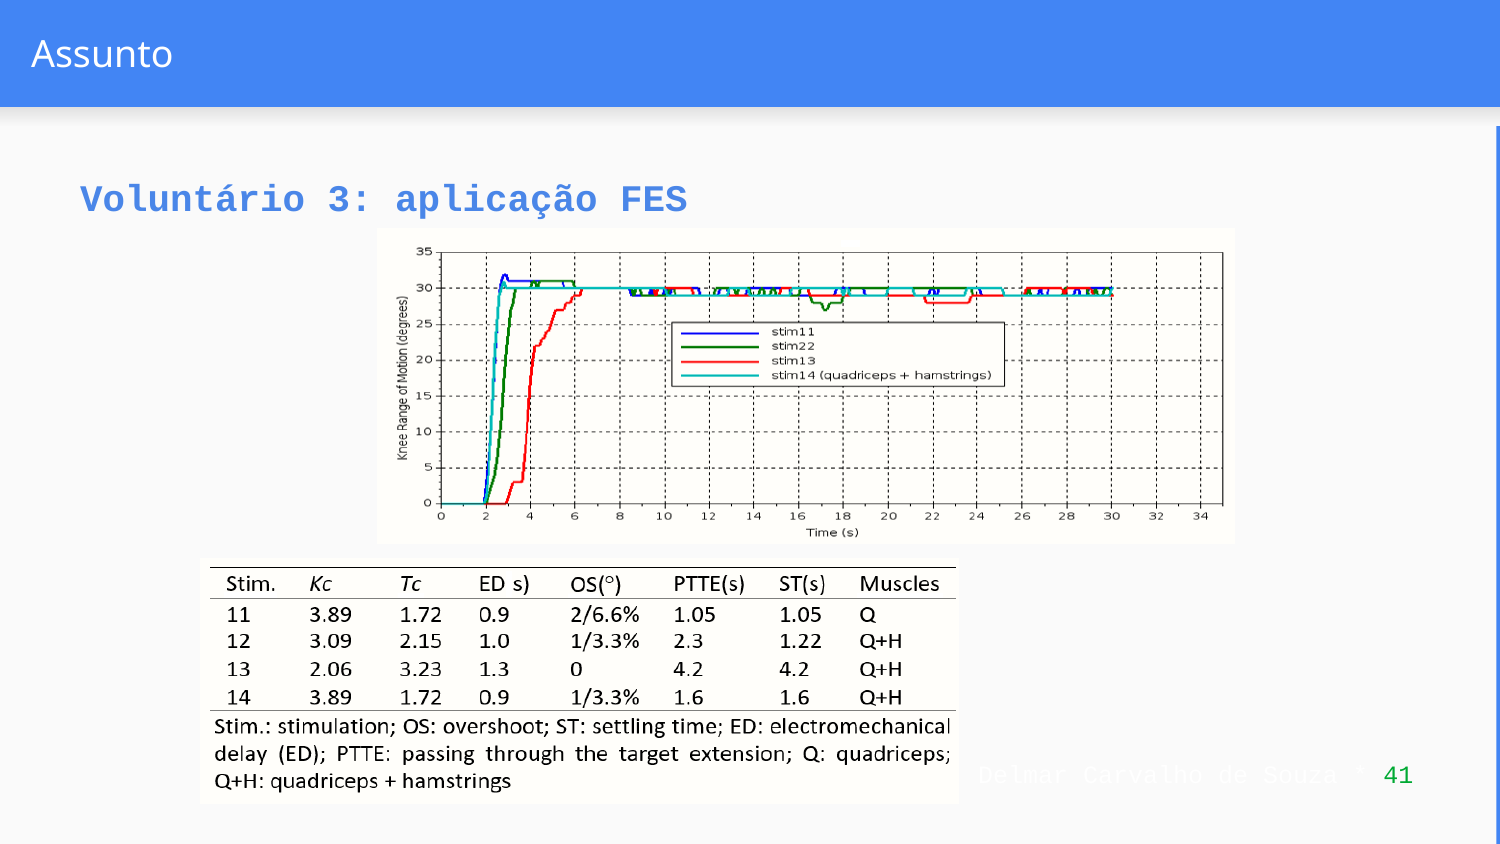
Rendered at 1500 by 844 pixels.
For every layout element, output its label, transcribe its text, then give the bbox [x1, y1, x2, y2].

picture [200, 558, 959, 804]
title Assunto [16, 2, 1464, 102]
text_box Voluntário 3: aplicação FES [40, 152, 1447, 780]
picture [377, 228, 1235, 544]
